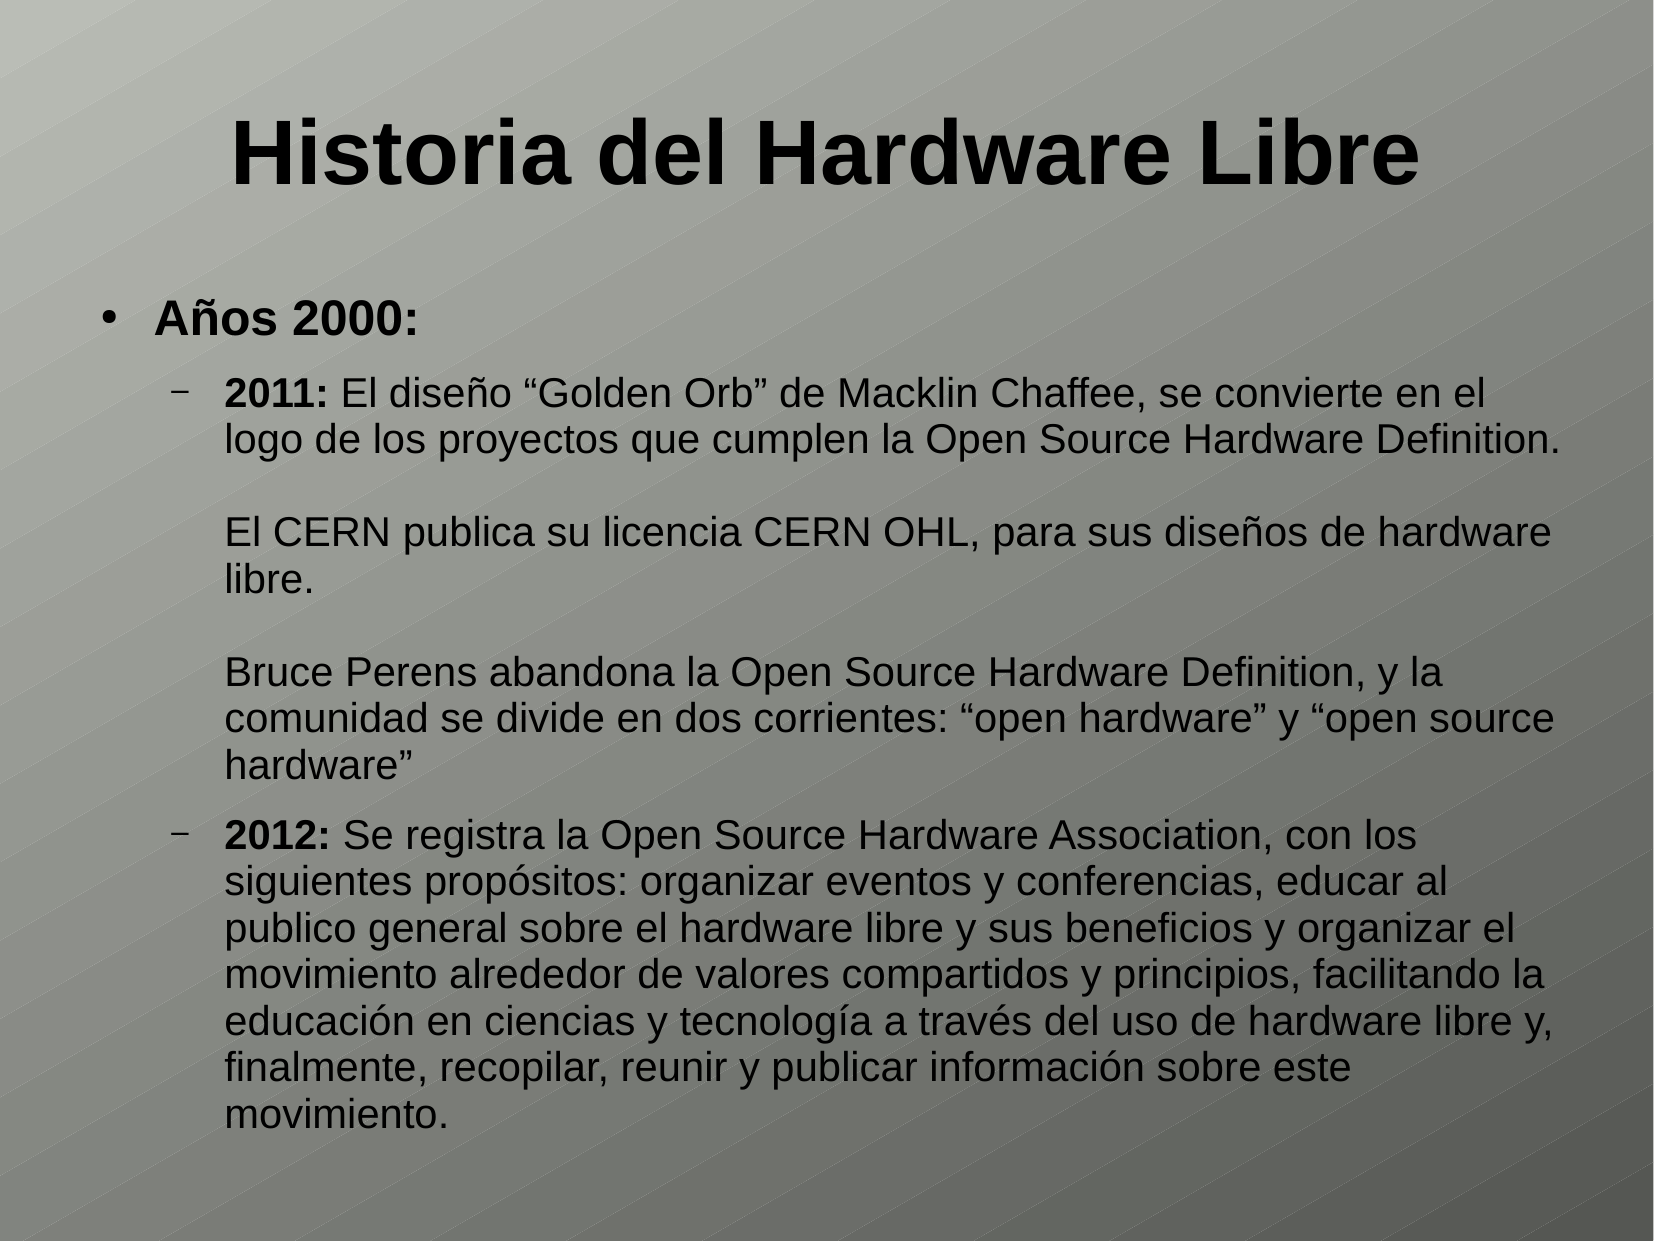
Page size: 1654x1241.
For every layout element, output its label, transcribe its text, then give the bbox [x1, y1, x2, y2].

title Historia del Hardware Libre [82, 49, 1571, 257]
list Años 2000: 2011: El diseño “Golden Orb” de Macklin Chaffee, se convierte en el logo de los proyectos que cumplen la Open Source Hardware Definition. El CERN publica su licencia CERN OHL, para sus diseños de hardware libre. Bruce Perens abandona la Open Source Hardware Definition, y la comunidad se divide en dos corrientes: “open hardware” y “open source hardware” 2012: Se registra la Open Source Hardware Association, con los siguientes propósitos: organizar eventos y conferencias, educar al publico general sobre el hardware libre y sus beneficios y organizar el movimiento alrededor de valores compartidos y principios, facilitando la educación en ciencias y tecnología a través del uso de hardware libre y, finalmente, recopilar, reunir y publicar información sobre este movimiento. [82, 290, 1571, 1182]
